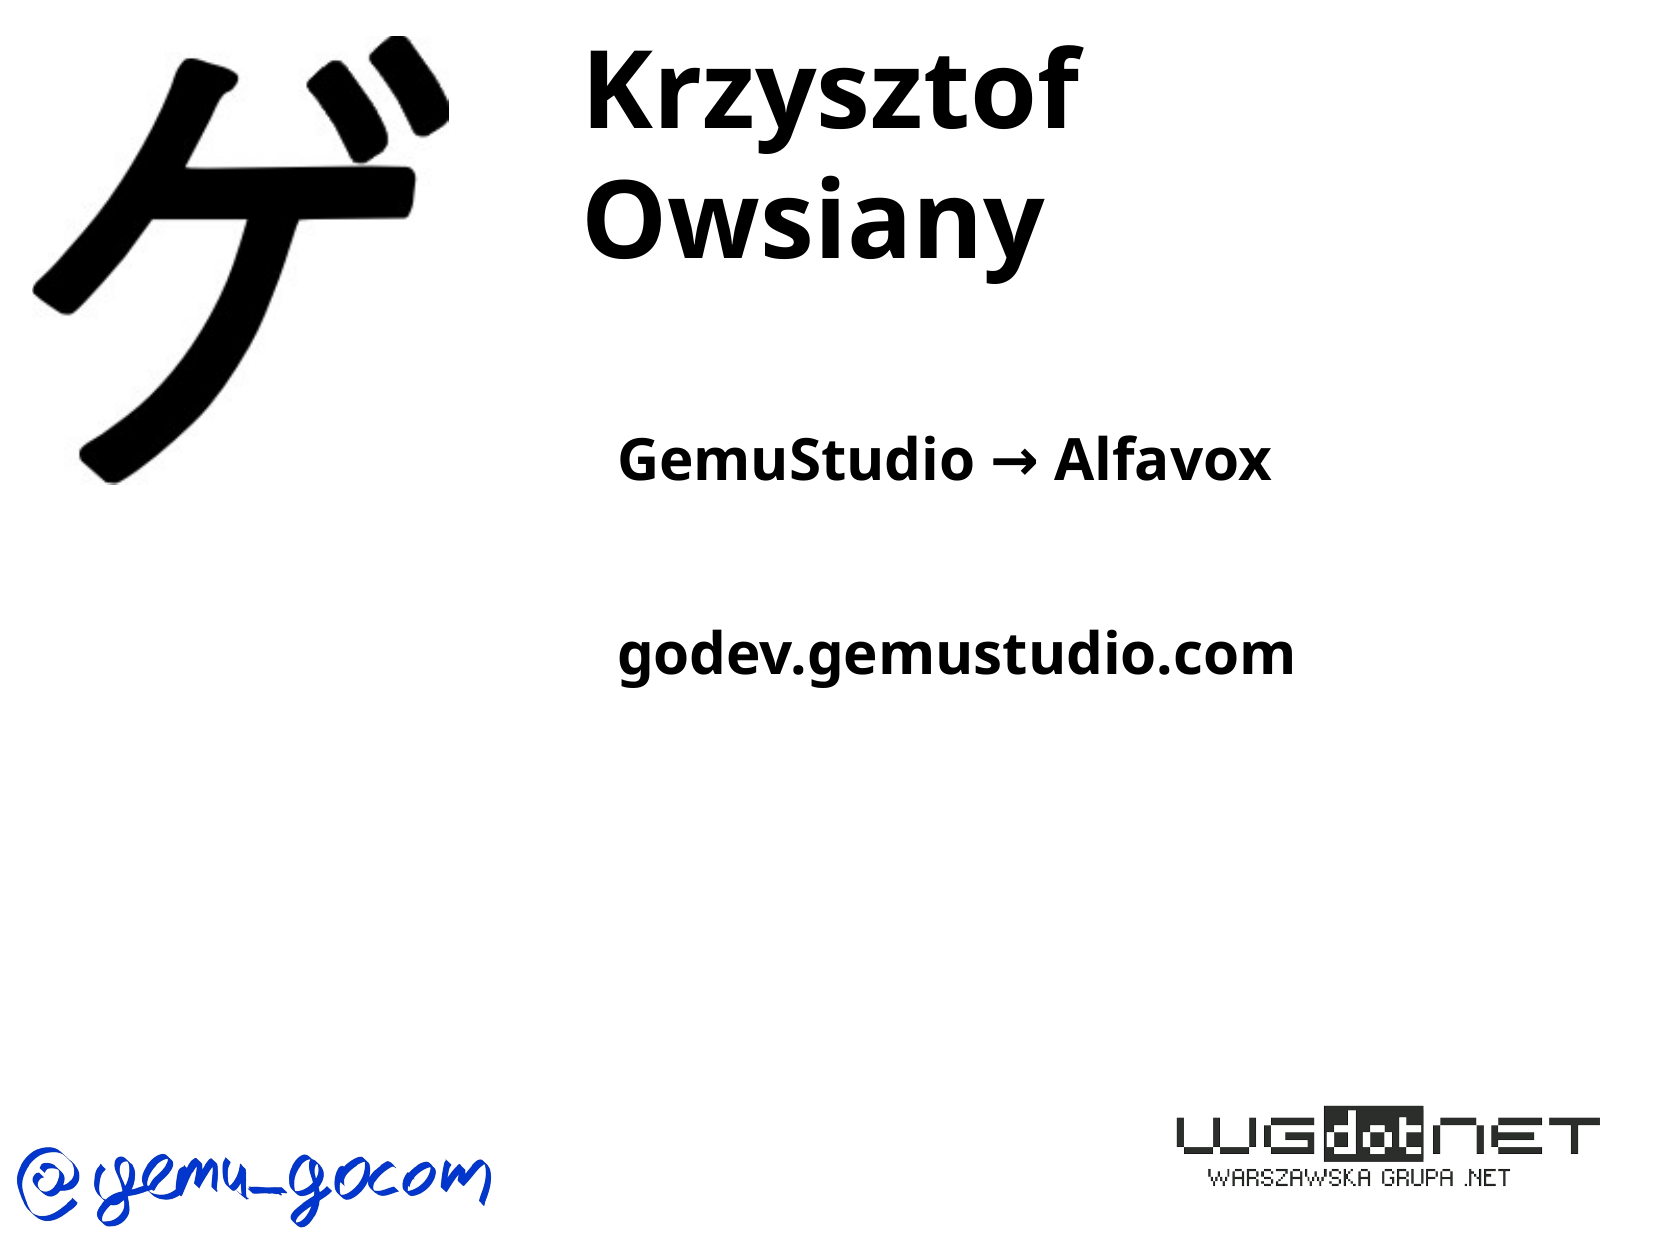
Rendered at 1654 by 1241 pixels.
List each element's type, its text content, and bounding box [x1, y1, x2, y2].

picture [32, 36, 449, 485]
picture [11, 1129, 497, 1241]
picture [1169, 1103, 1603, 1193]
text_box Krzysztof Owsiany [566, 28, 1570, 296]
text_box GemuStudio → Alfavox godev.gemustudio.com [602, 306, 1606, 792]
